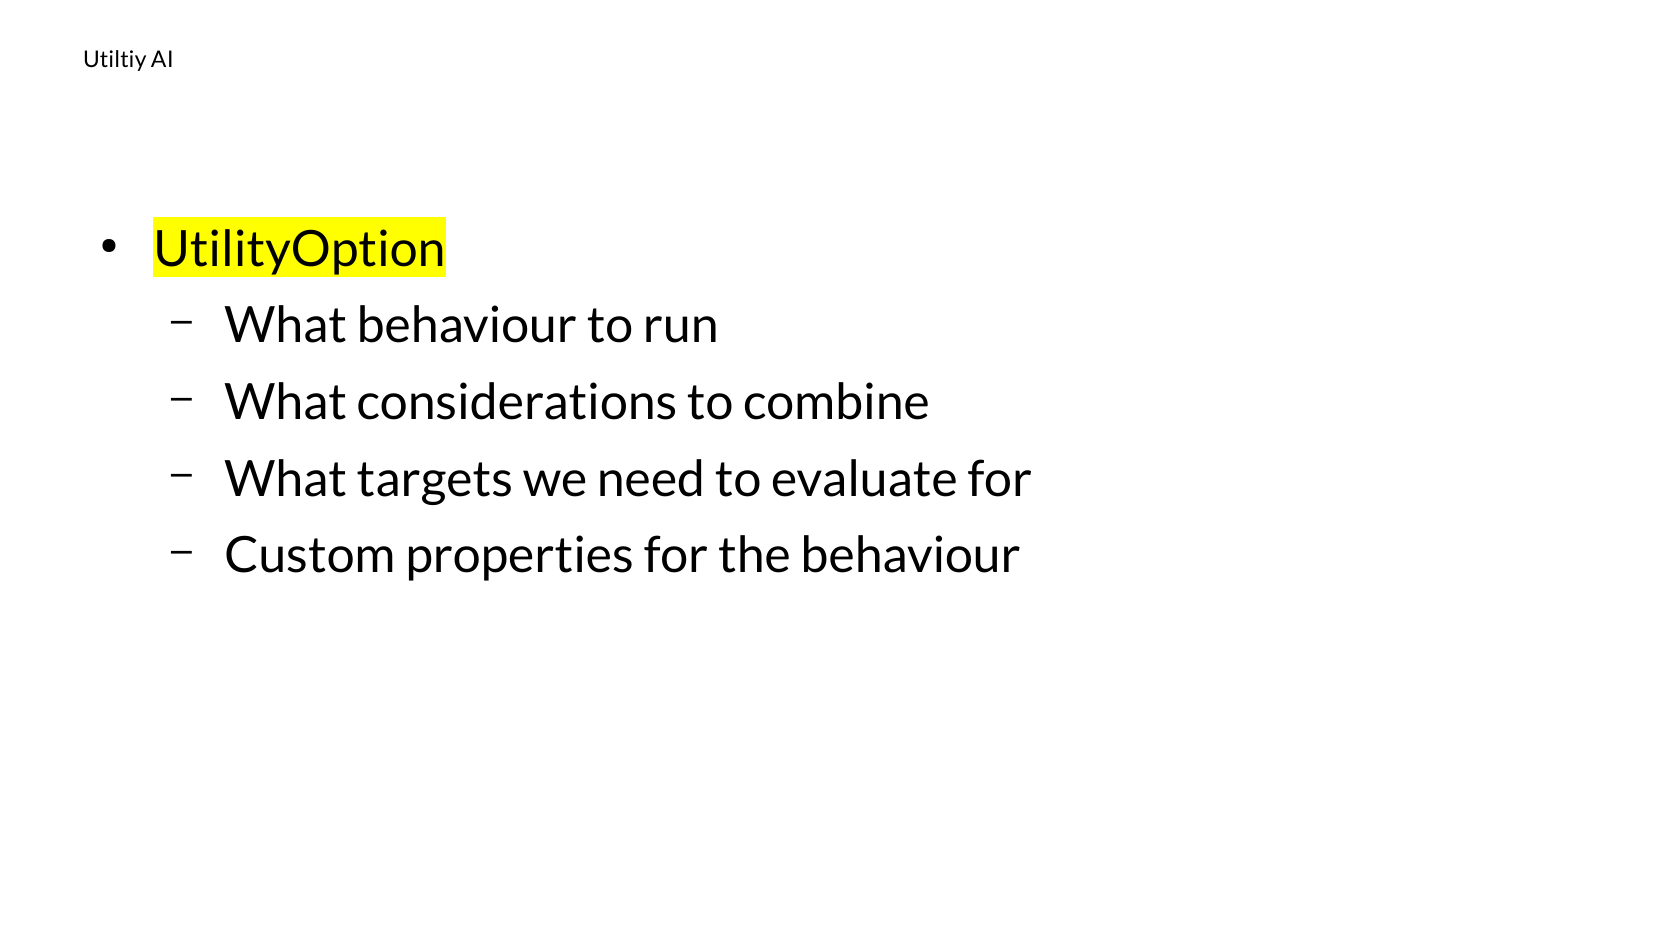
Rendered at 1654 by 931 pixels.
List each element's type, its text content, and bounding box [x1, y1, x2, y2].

list UtilityOption What behaviour to run What considerations to combine What targets we need to evaluate for Custom properties for the behaviour [82, 217, 1571, 839]
title Utiltiy AI [83, 0, 1571, 119]
